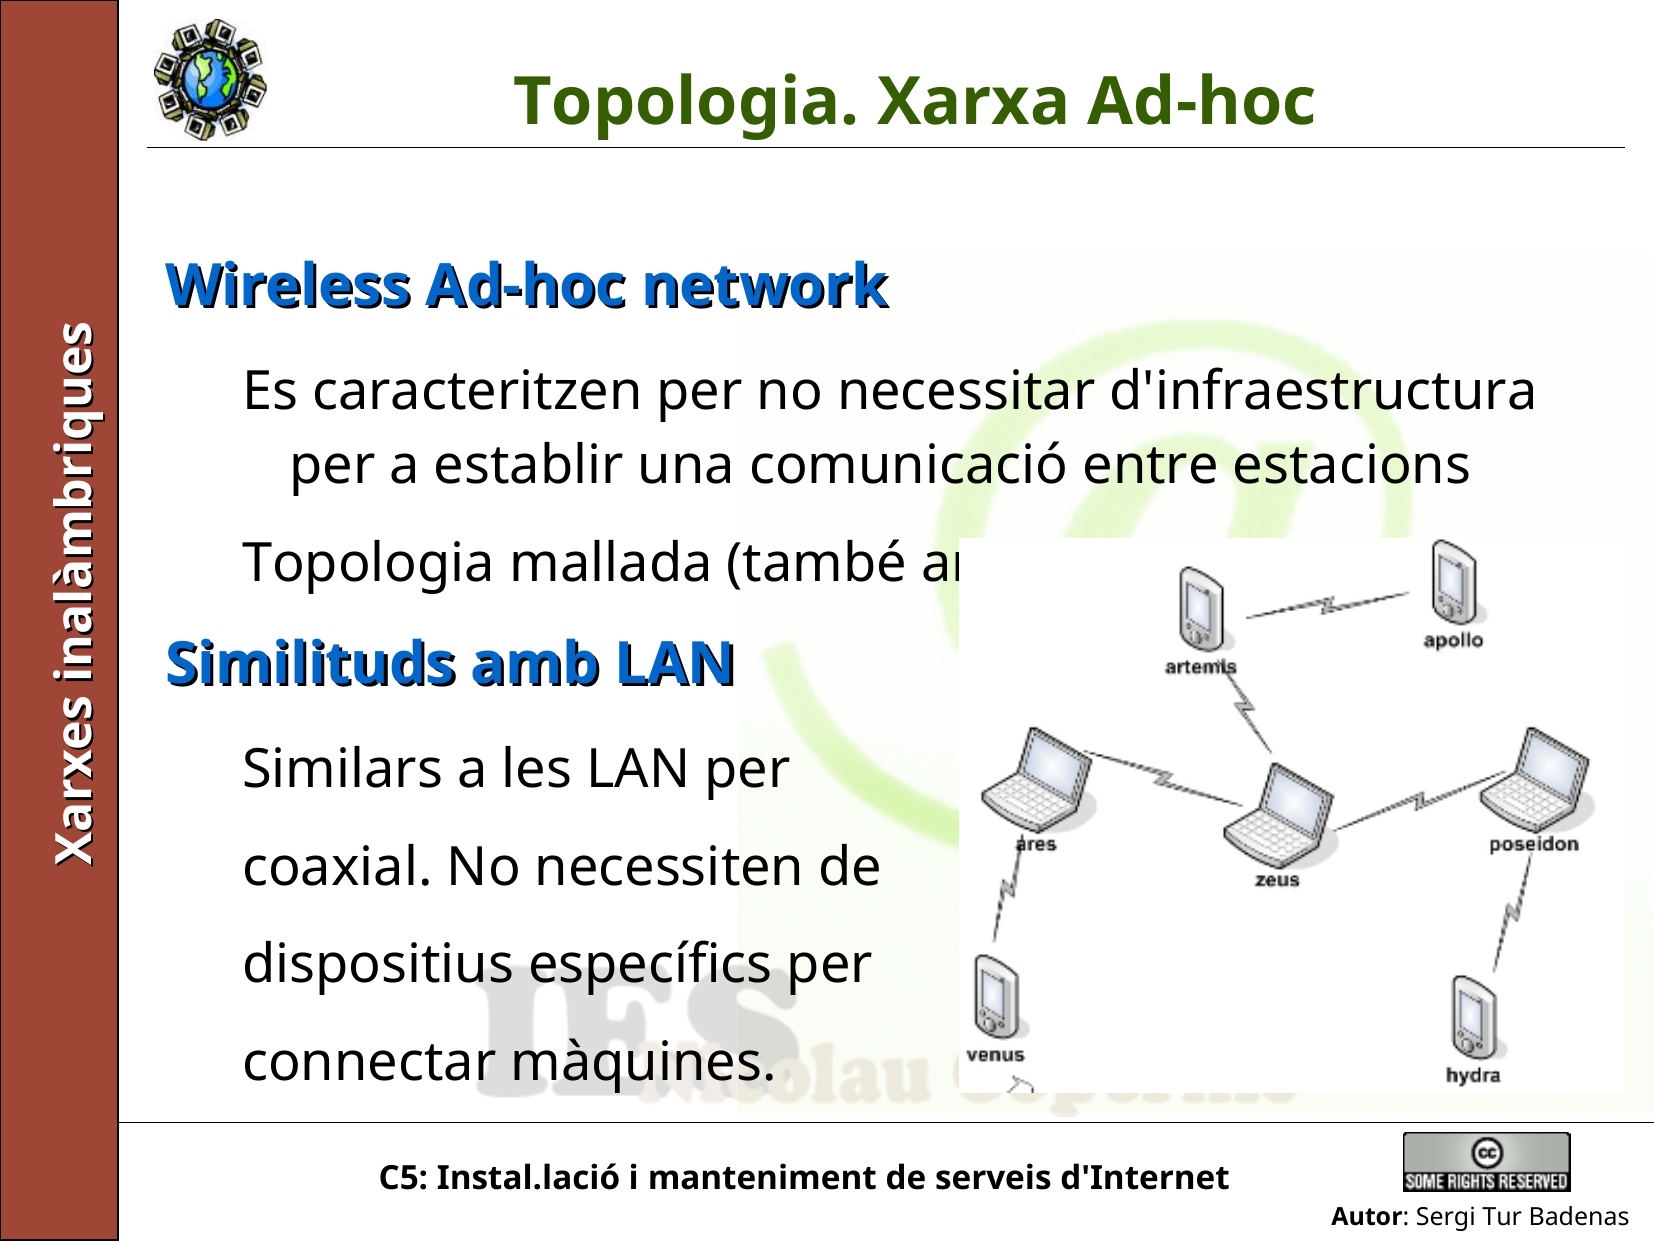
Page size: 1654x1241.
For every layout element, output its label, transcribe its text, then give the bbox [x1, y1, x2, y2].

title Topologia. Xarxa Ad-hoc [165, 56, 1654, 141]
picture [154, 19, 268, 142]
picture [1403, 1132, 1571, 1192]
picture [466, 252, 1654, 1117]
list Wireless Ad-hoc network Es caracteritzen per no necessitar d'infraestructura per a establir una comunicació entre estacions Topologia mallada (també anomenada mesh) Similituds amb LAN Similars a les LAN per coaxial. No necessiten de dispositius específics per connectar màquines. [147, 242, 1636, 1078]
